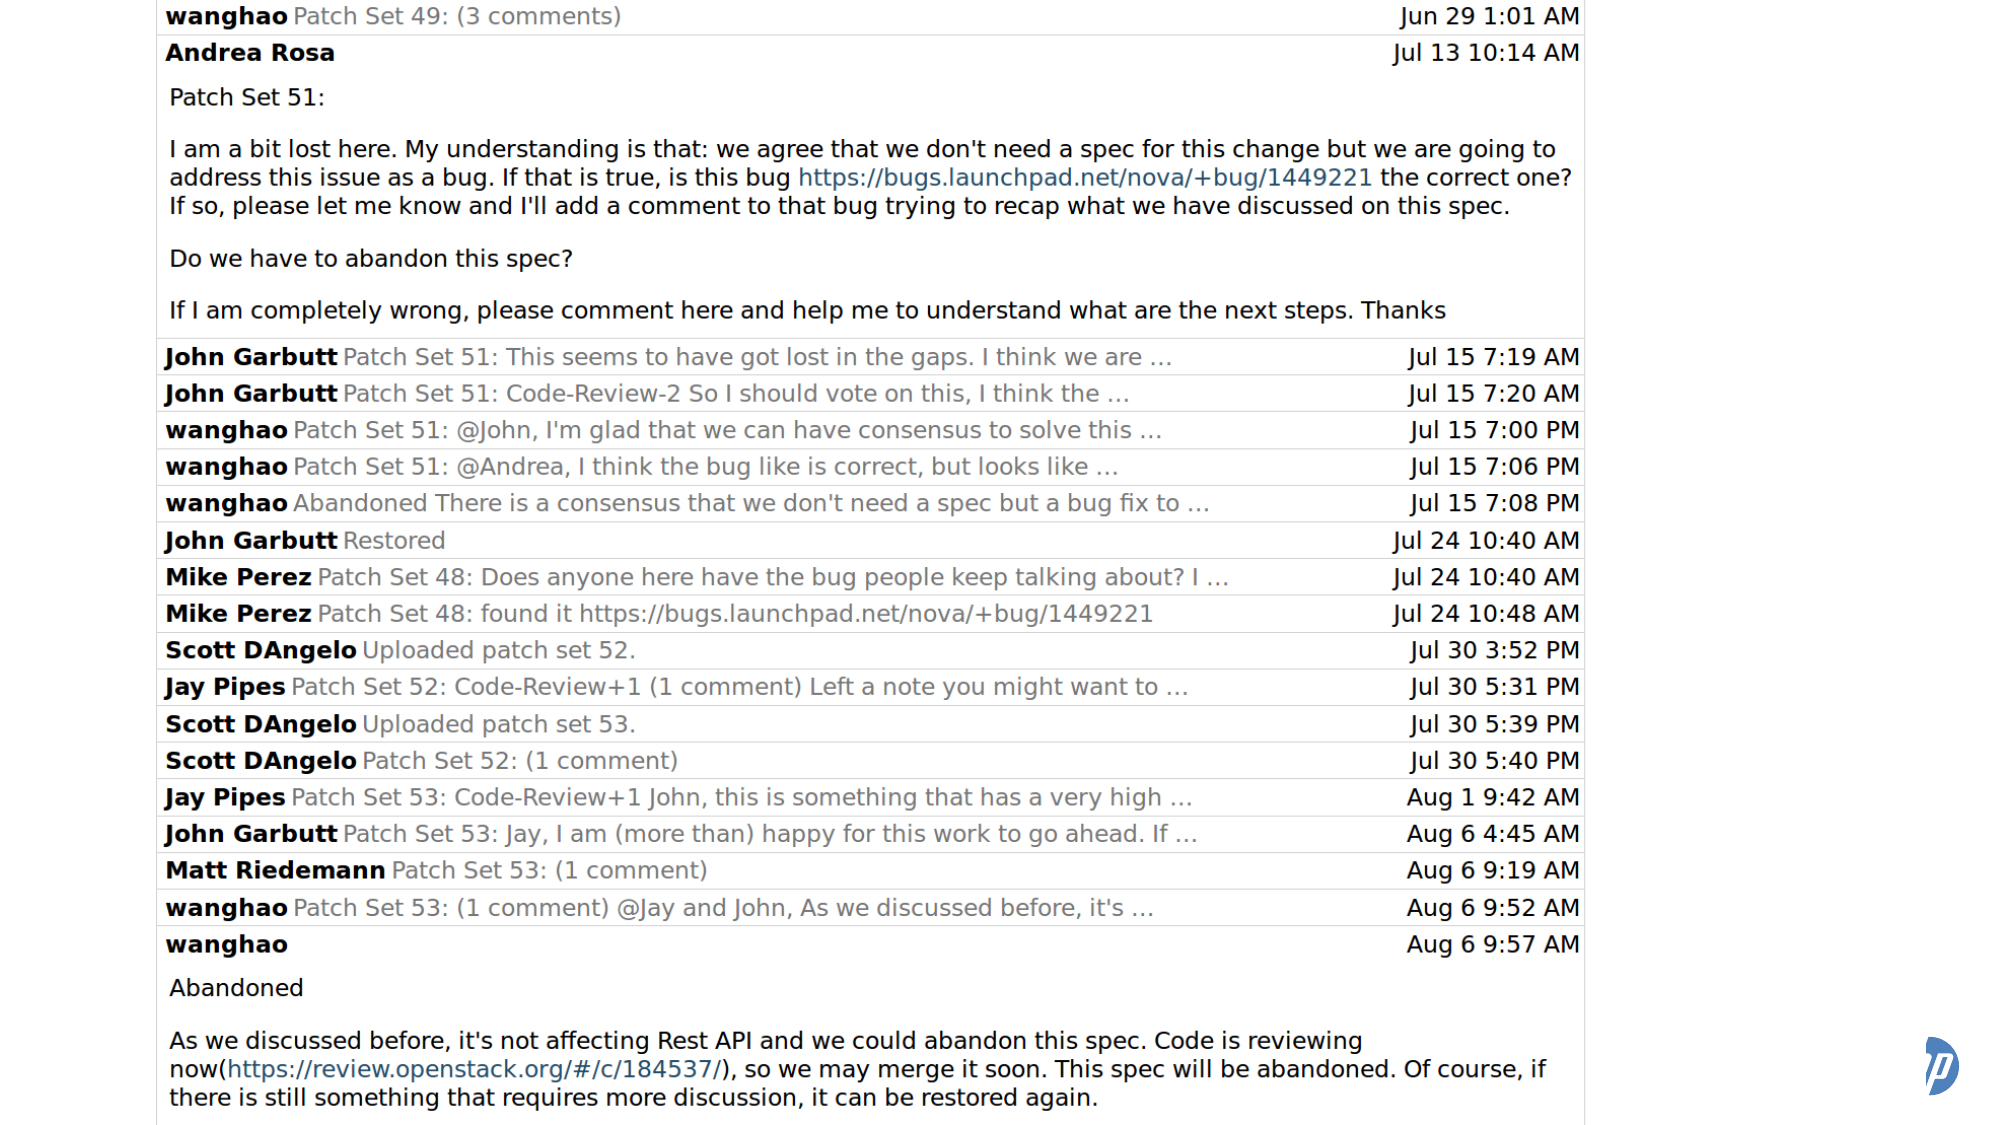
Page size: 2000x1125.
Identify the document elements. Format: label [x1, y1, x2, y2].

picture [151, 0, 1926, 1125]
